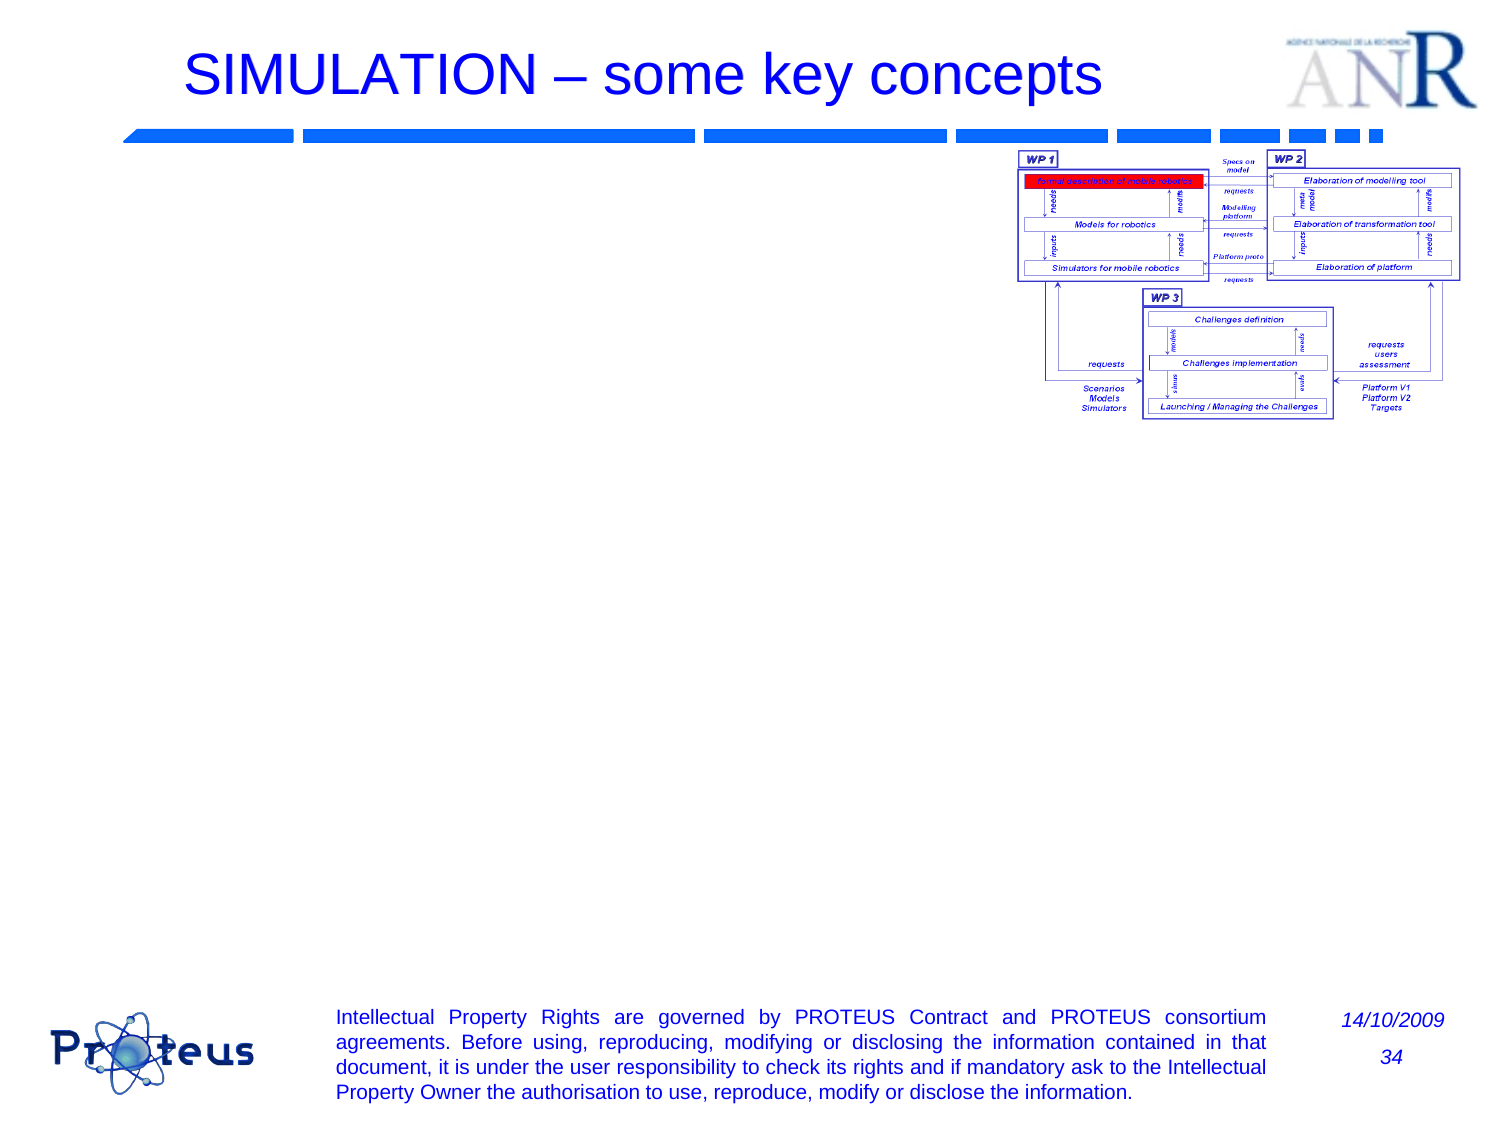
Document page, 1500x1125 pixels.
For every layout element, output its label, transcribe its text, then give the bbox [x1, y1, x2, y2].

title SIMULATION – some key concepts [23, 11, 1264, 130]
picture [35, 1003, 272, 1101]
picture [1017, 149, 1461, 420]
picture [1281, 27, 1484, 115]
